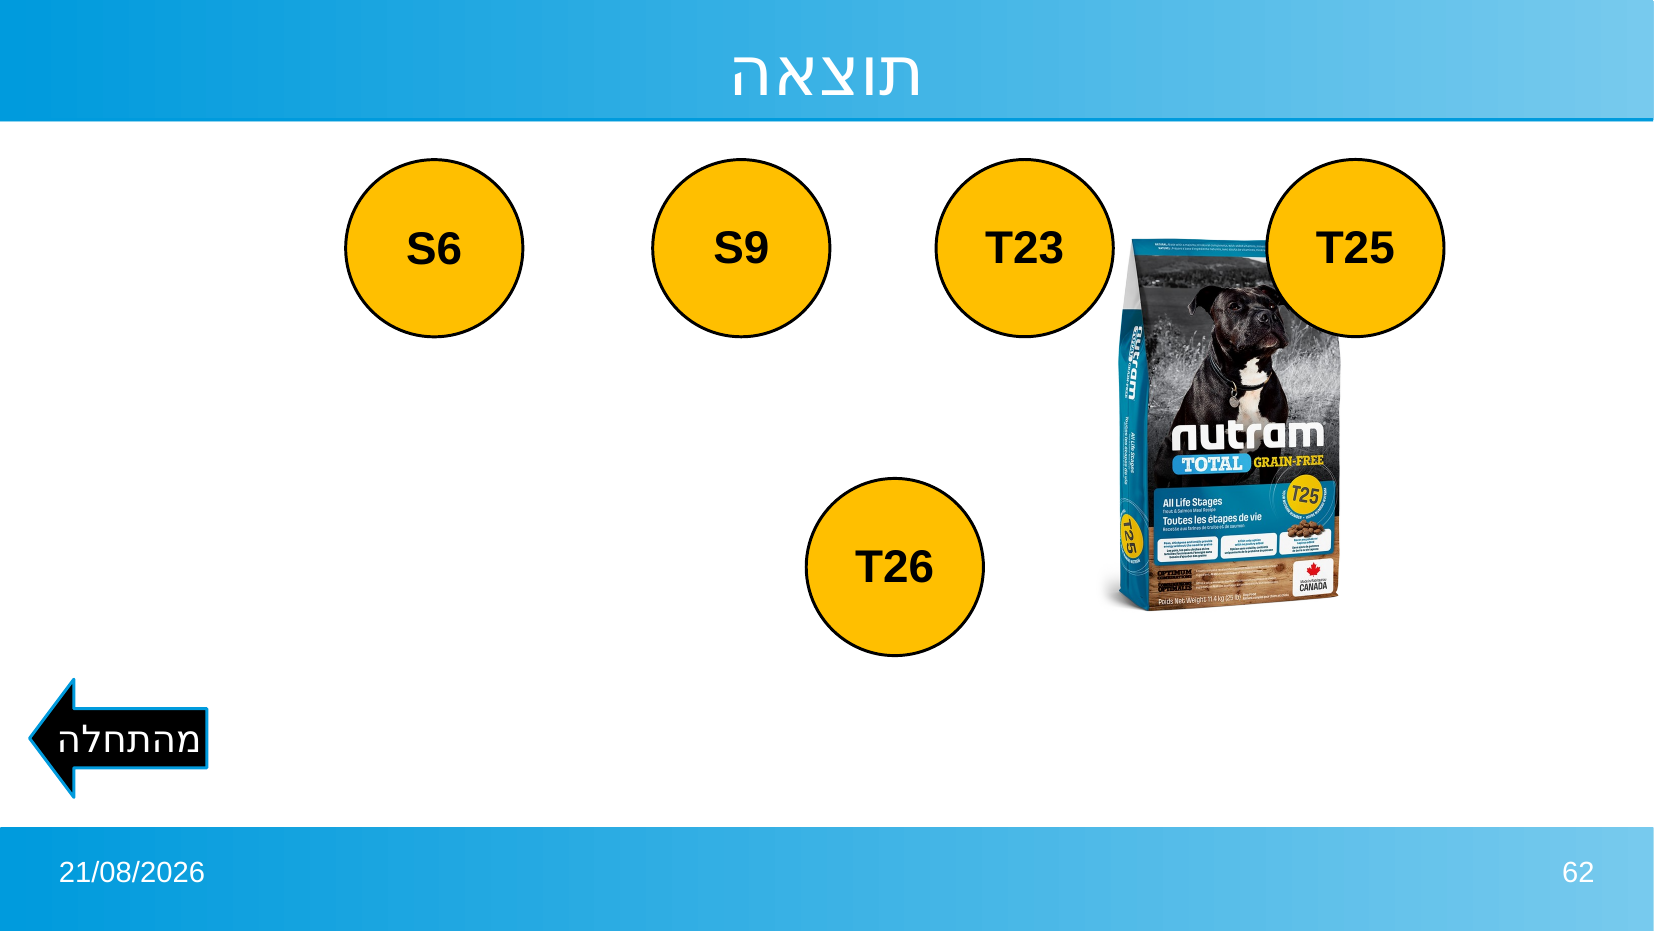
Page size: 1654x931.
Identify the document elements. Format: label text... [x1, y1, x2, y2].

text_box T23 [936, 159, 1114, 337]
text_box S6 [345, 159, 523, 337]
text_box S9 [652, 159, 830, 337]
picture [1092, 236, 1366, 613]
text_box T25 [1266, 159, 1445, 337]
text_box T26 [806, 478, 984, 656]
text_box מהתחלה [29, 679, 207, 798]
title תוצאה [59, 21, 1595, 116]
